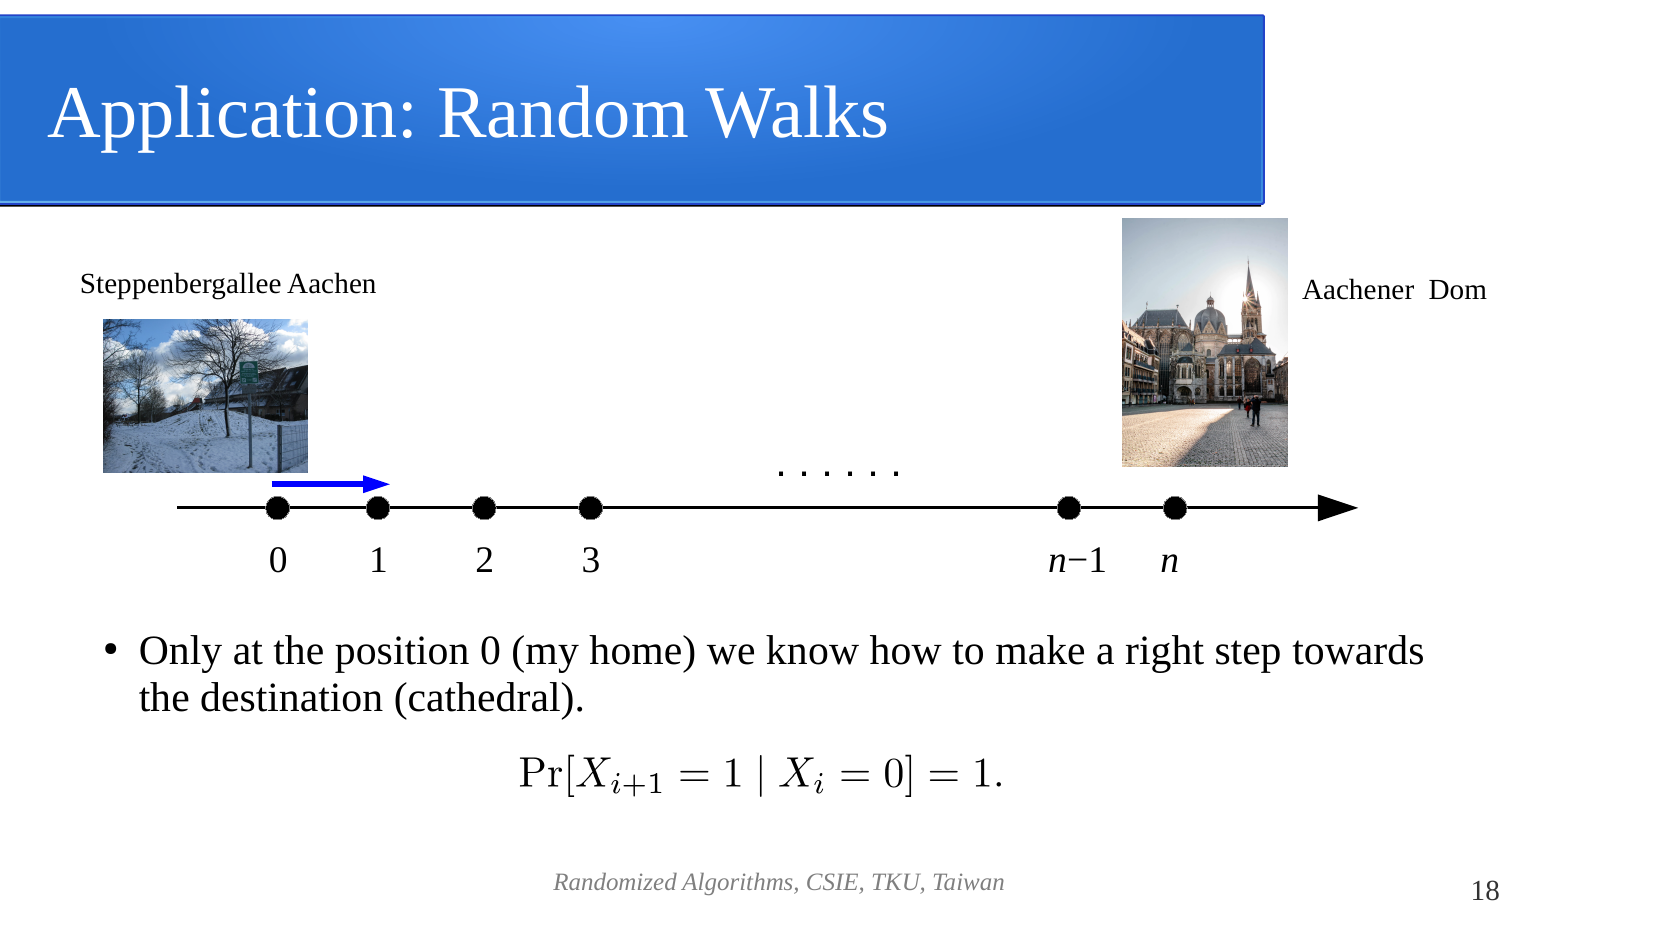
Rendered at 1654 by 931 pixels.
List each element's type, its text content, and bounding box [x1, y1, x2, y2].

title Application: Random Walks [47, 35, 1199, 189]
text_box 3 [566, 531, 638, 589]
text_box Aachener Dom [1287, 265, 1512, 313]
picture [1122, 218, 1288, 467]
text_box [578, 496, 603, 520]
text_box [265, 496, 290, 520]
text_box n [1145, 531, 1217, 603]
text_box [1057, 496, 1081, 520]
text_box [366, 496, 390, 520]
text_box . . . . . . [732, 431, 945, 508]
picture [103, 319, 308, 473]
text_box Only at the position 0 (my home) we know how to make a right step towards the destination (cathedral). [88, 620, 1465, 815]
text_box n−1 [1033, 531, 1134, 588]
text_box 1 [354, 531, 426, 589]
text_box 0 [253, 531, 325, 589]
picture [519, 754, 1001, 798]
text_box [1163, 496, 1188, 520]
text_box Steppenbergallee Aachen [64, 259, 396, 317]
text_box 2 [460, 531, 532, 589]
text_box [472, 496, 497, 520]
